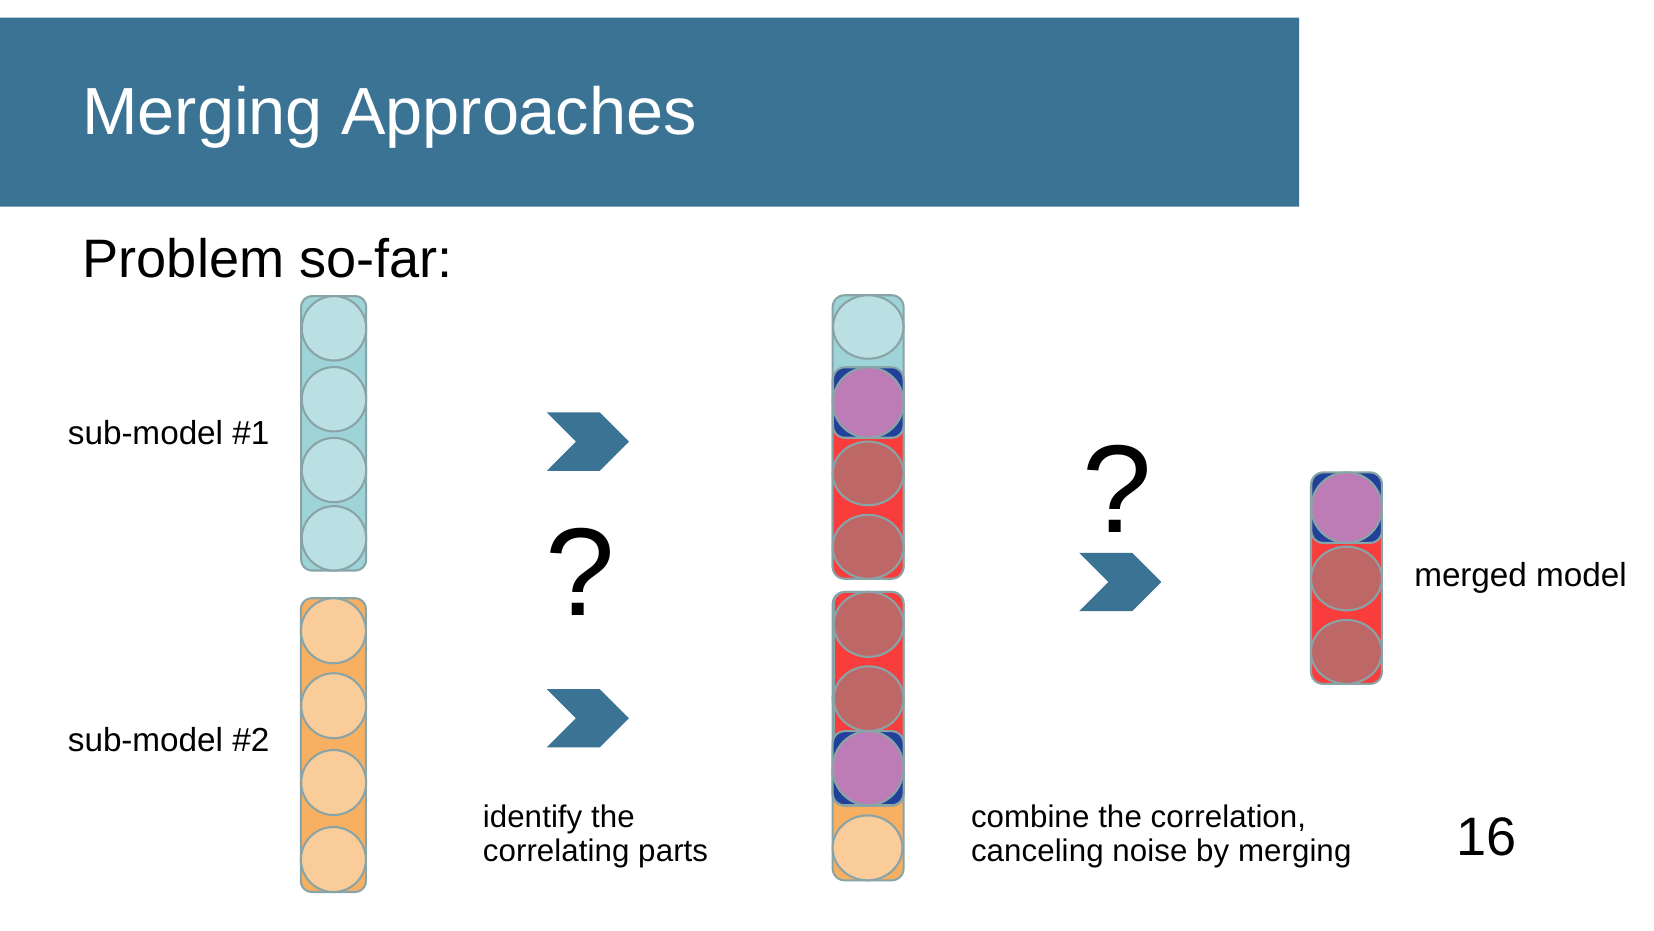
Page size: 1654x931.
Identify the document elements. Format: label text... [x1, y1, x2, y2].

text_box combine the correlation, canceling noise by merging [956, 791, 1372, 880]
text_box [832, 295, 904, 579]
text_box [300, 598, 367, 893]
text_box sub-model #2 [53, 714, 285, 767]
text_box merged model [1399, 549, 1643, 602]
text_box [1079, 579, 1162, 612]
text_box [1311, 472, 1382, 684]
text_box identify the correlating parts [468, 791, 733, 880]
text_box sub-model #1 [53, 407, 285, 460]
text_box [546, 412, 629, 471]
text_box ? [1068, 413, 1168, 579]
title Merging Approaches [82, 35, 1234, 189]
text_box [546, 689, 629, 748]
text_box [301, 296, 367, 571]
text_box ? [530, 496, 630, 661]
list Problem so-far: [82, 224, 1571, 764]
text_box [832, 591, 904, 881]
